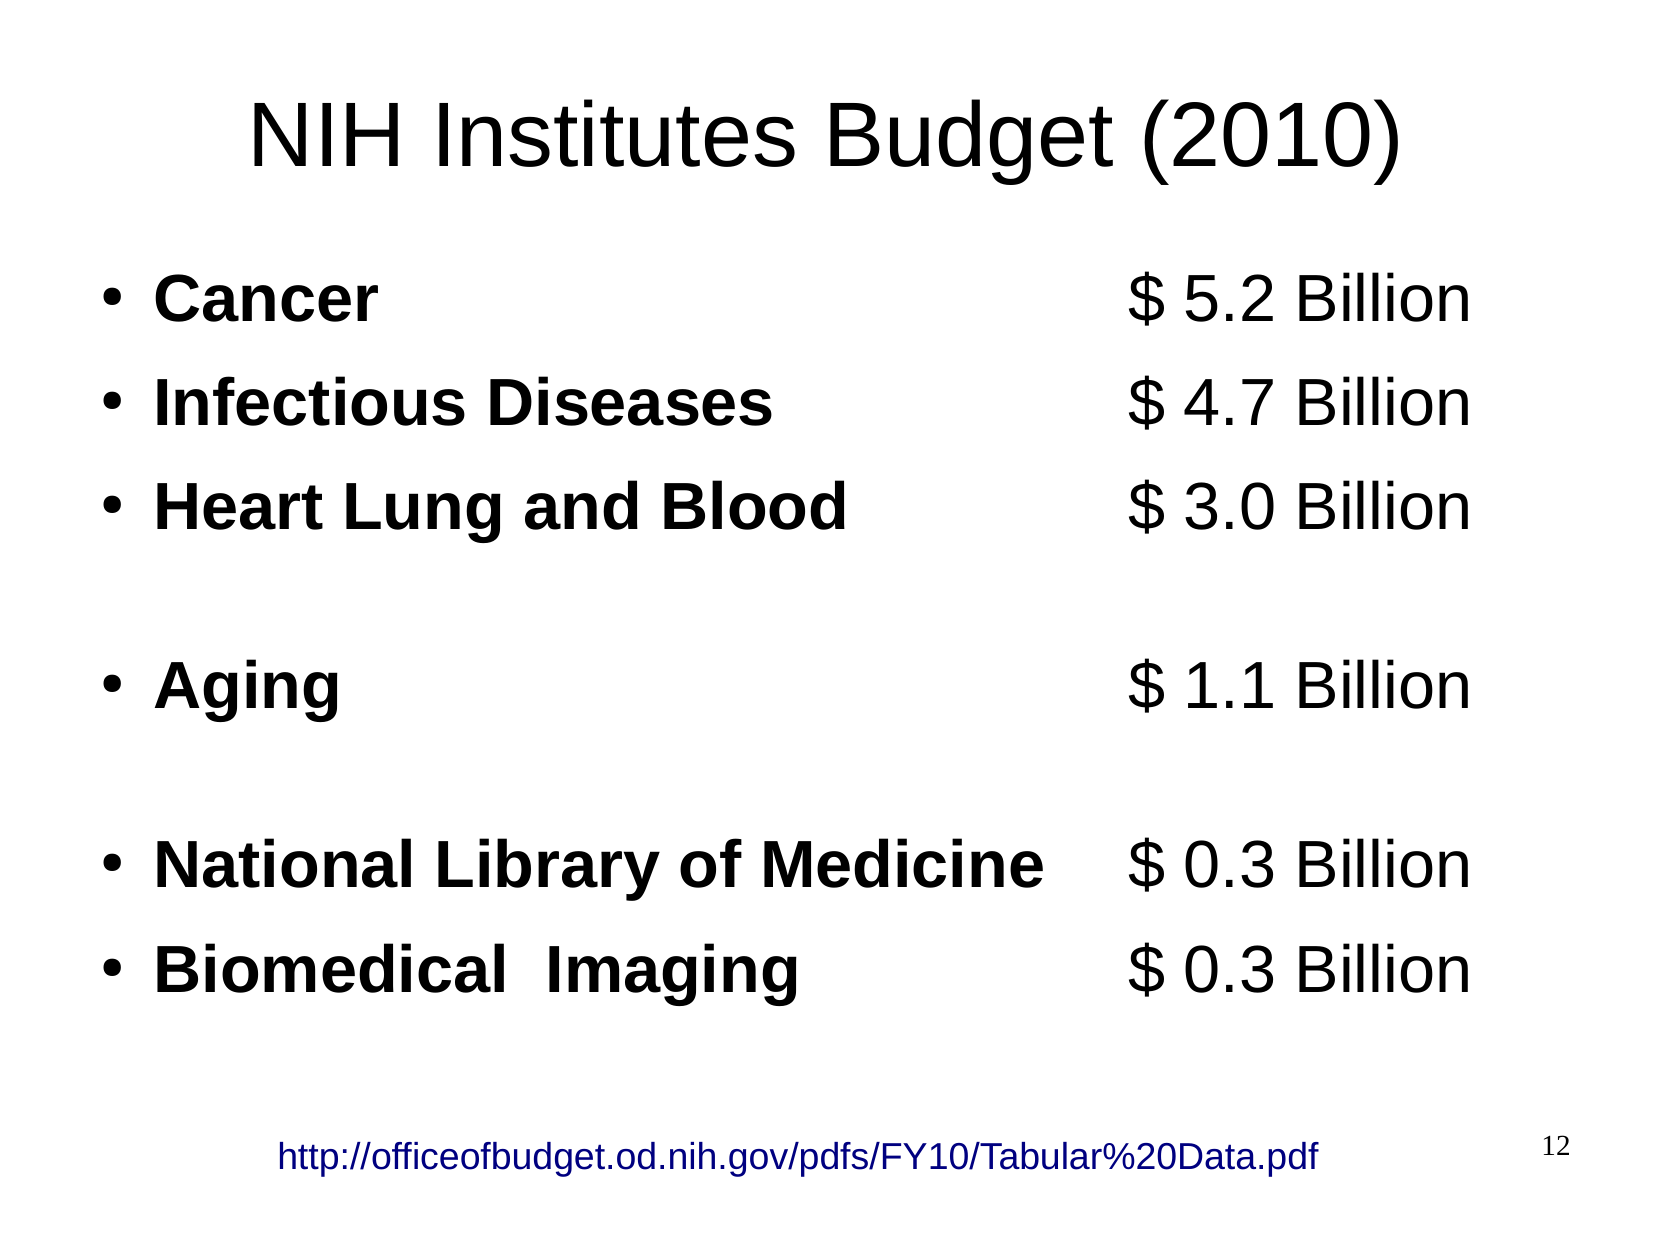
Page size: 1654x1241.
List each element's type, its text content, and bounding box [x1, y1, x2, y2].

title NIH Institutes Budget (2010) [82, 39, 1571, 232]
list Cancer $ 5.2 Billion Infectious Diseases $ 4.7 Billion Heart Lung and Blood $ 3.0 Billion Aging $ 1.1 Billion National Library of Medicine $ 0.3 Billion Biomedical Imaging $ 0.3 Billion [82, 260, 1571, 1065]
text_box http://officeofbudget.od.nih.gov/pdfs/FY10/Tabular%20Data.pdf [262, 1128, 1373, 1185]
